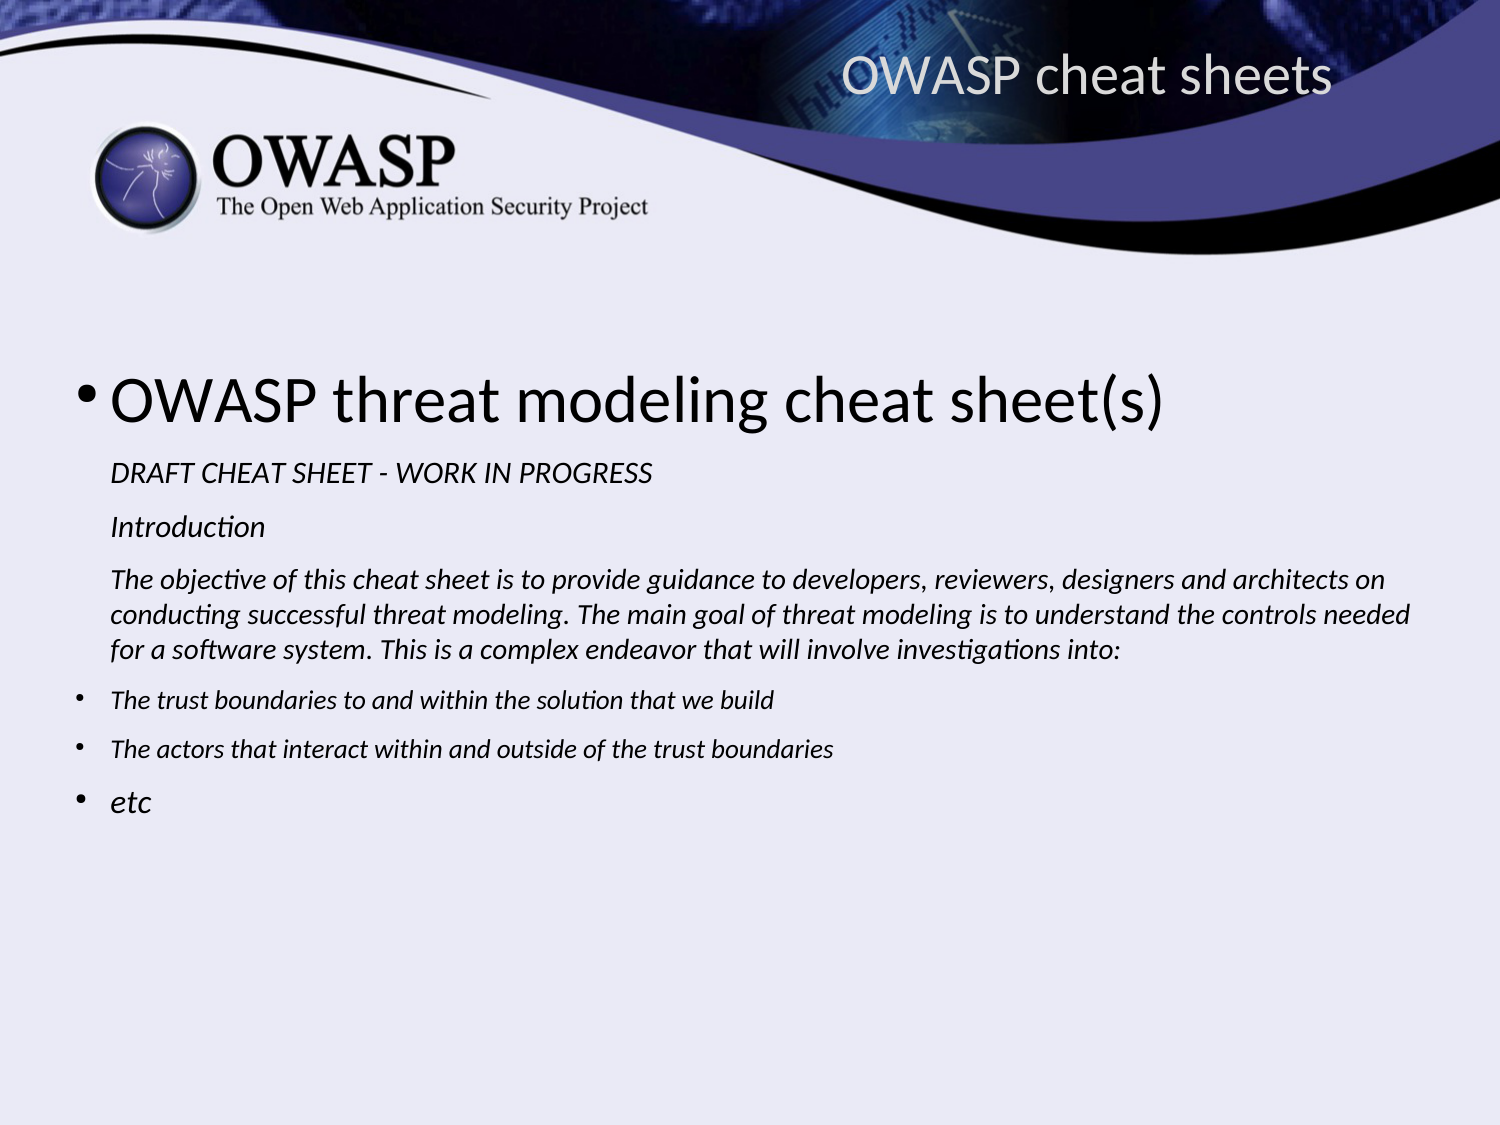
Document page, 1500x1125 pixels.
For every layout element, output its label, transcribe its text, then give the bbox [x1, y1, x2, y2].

picture [0, 0, 1500, 1125]
title OWASP cheat sheets [699, 0, 1476, 149]
subtitle OWASP threat modeling cheat sheet(s) DRAFT CHEAT SHEET - WORK IN PROGRESS Introduction The objective of this cheat sheet is to provide guidance to developers, reviewers, designers and architects on conducting successful threat modeling. The main goal of threat modeling is to understand the controls needed for a software system. This is a complex endeavor that will involve investigations into: The trust boundaries to and within the solution that we build The actors that interact within and outside of the trust boundaries etc [75, 258, 1426, 1014]
